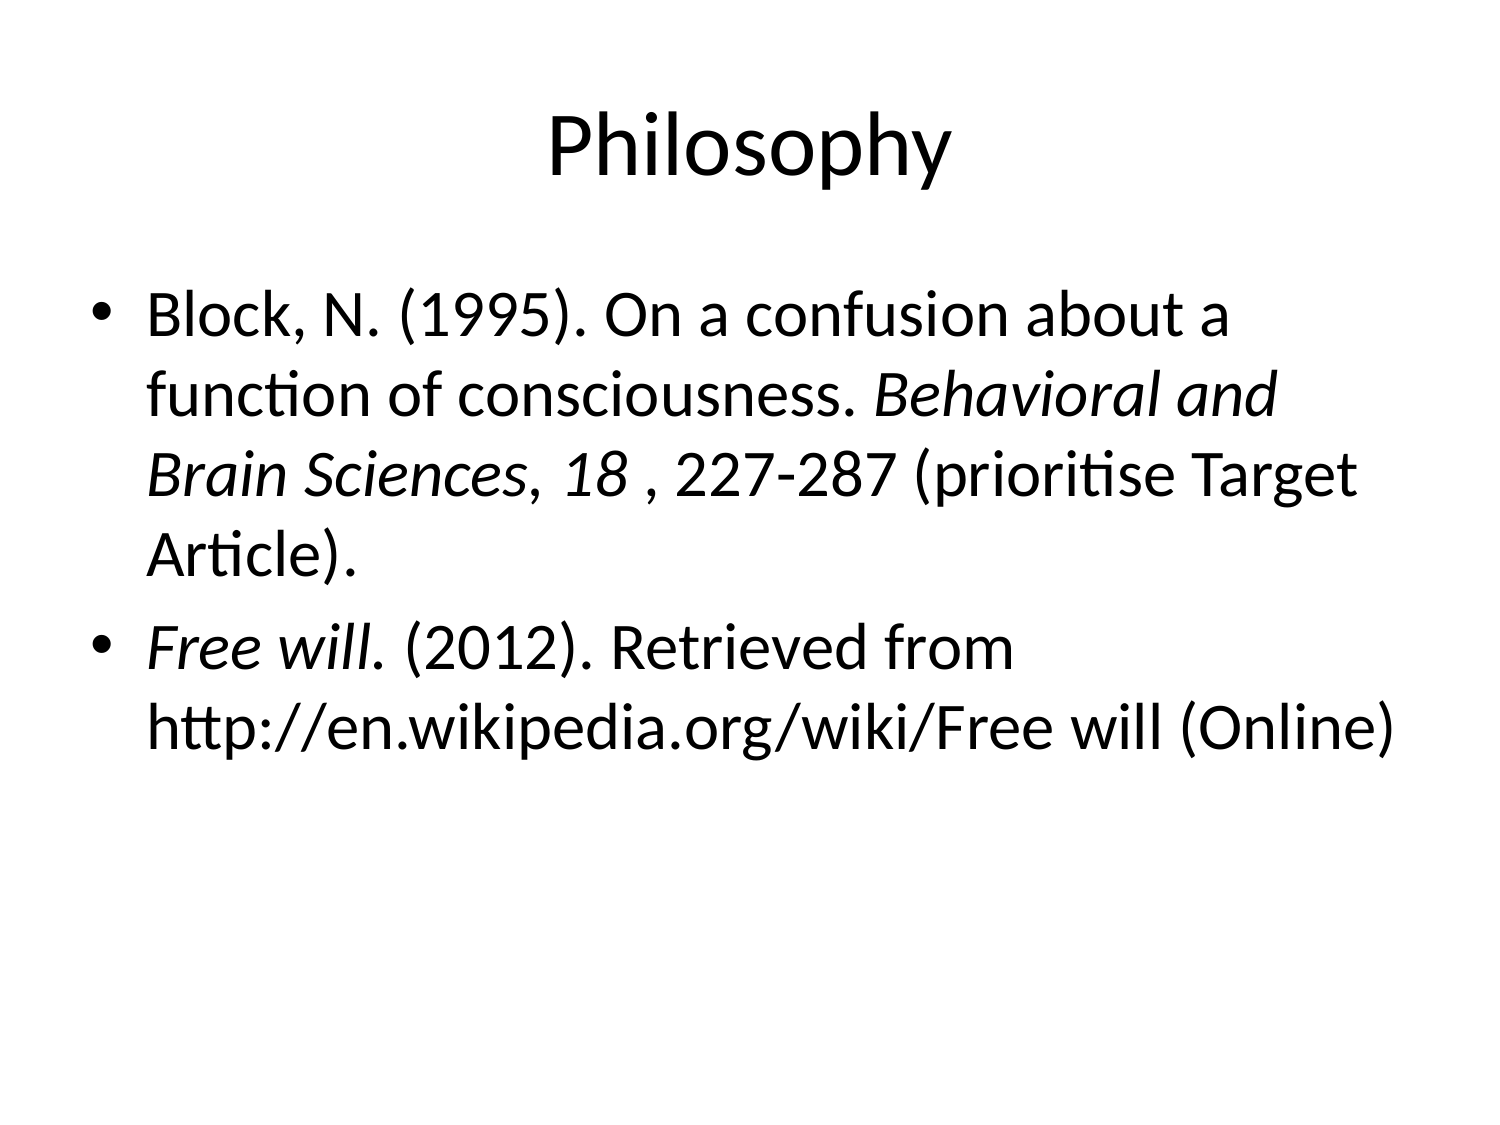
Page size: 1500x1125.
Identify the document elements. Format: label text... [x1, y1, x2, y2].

title Philosophy [75, 45, 1425, 233]
list Block, N. (1995). On a confusion about a function of consciousness. Behavioral and Brain Sciences, 18 , 227-287 (prioritise Target Article). Free will. (2012). Retrieved from http://en.wikipedia.org/wiki/Free will (Online) [75, 262, 1425, 1005]
